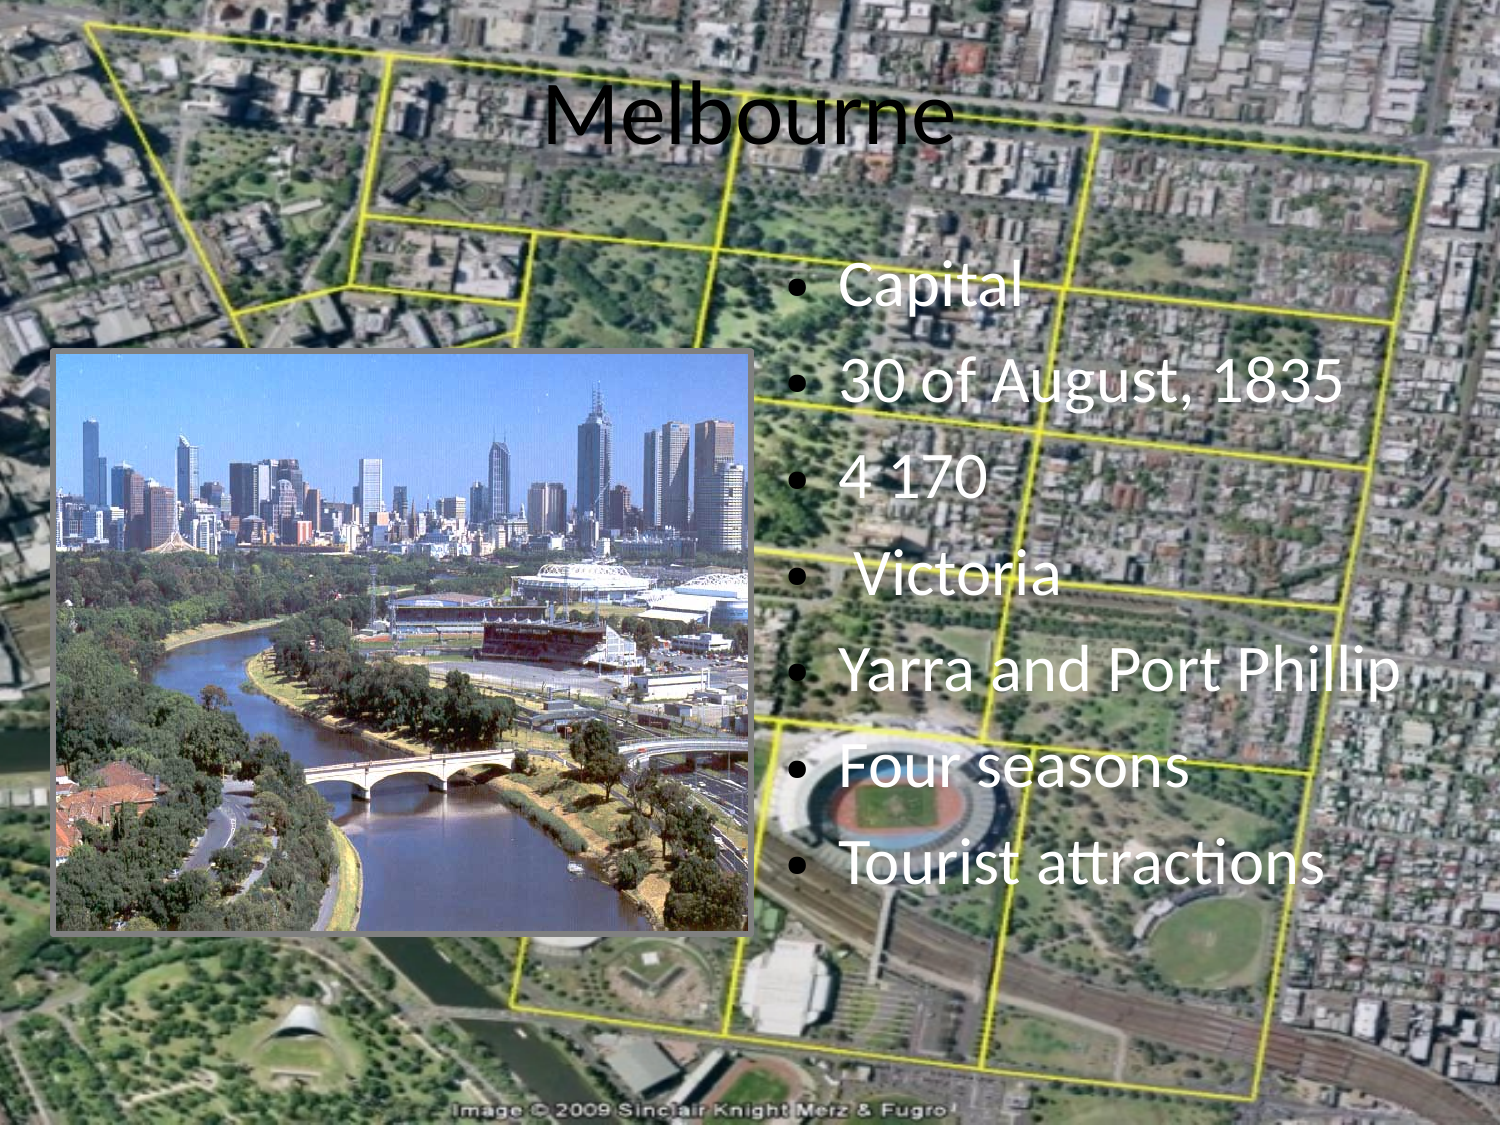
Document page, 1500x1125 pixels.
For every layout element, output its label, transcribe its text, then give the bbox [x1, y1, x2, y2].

list Capital 30 of August, 1835 4 170 Victoria Yarra and Port Phillip Four seasons Tourist attractions [767, 256, 1427, 1004]
title Melbourne [75, 45, 1425, 233]
picture [0, 0, 1500, 1125]
